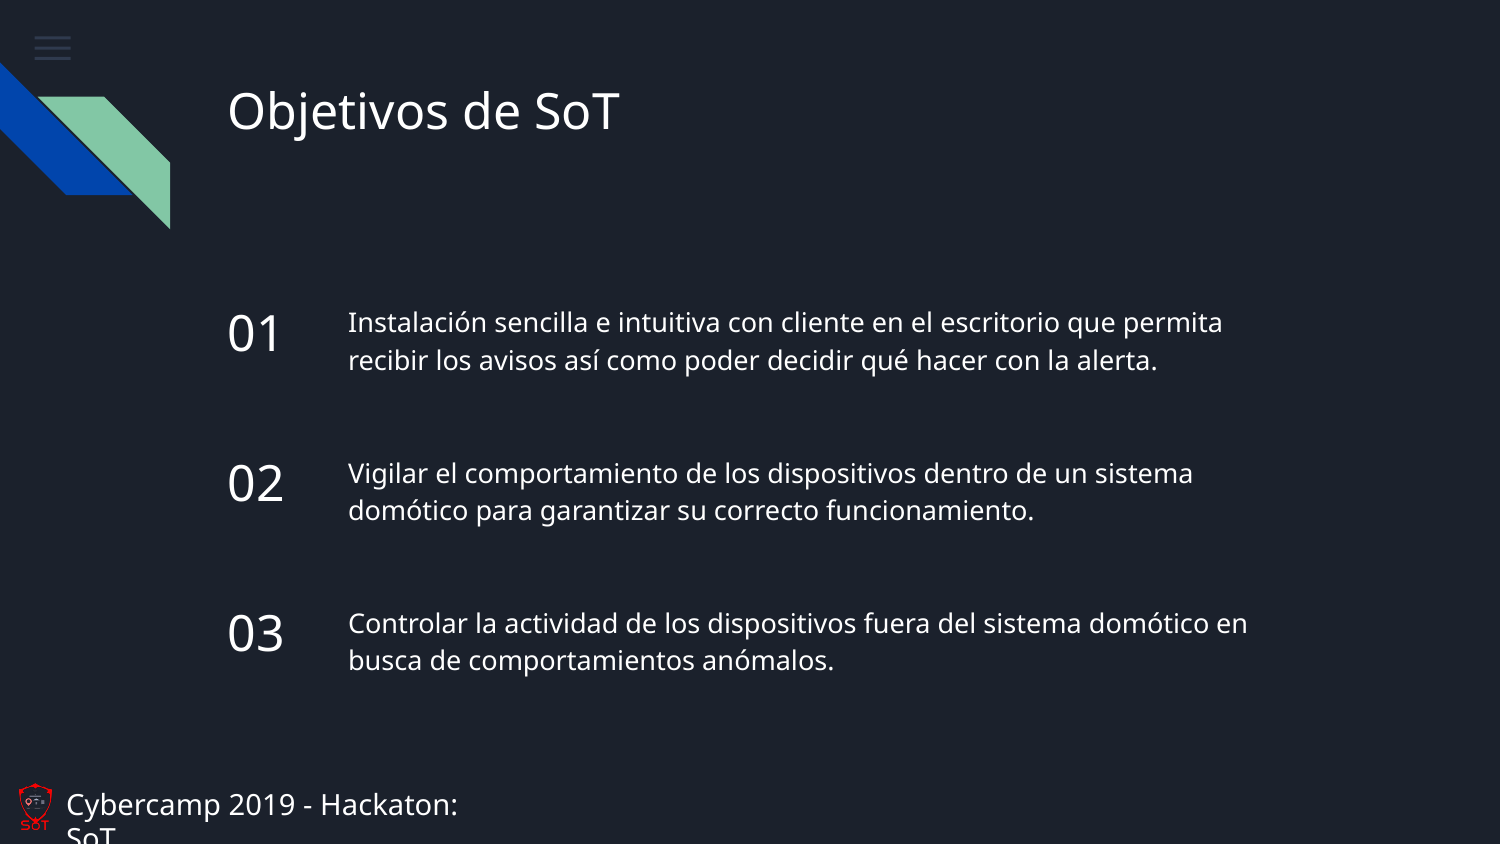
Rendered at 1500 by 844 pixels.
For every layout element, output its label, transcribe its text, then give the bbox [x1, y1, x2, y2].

title Objetivos de SoT [212, 64, 1368, 215]
list Controlar la actividad de los dispositivos fuera del sistema domótico en busca de comportamientos anómalos. [333, 586, 1298, 719]
text_box 01 [212, 286, 333, 419]
list Instalación sencilla e intuitiva con cliente en el escritorio que permita recibir los avisos así como poder decidir qué hacer con la alerta. [333, 286, 1298, 419]
text_box 03 [212, 586, 333, 719]
picture [19, 783, 52, 830]
list Vigilar el comportamiento de los dispositivos dentro de un sistema domótico para garantizar su correcto funcionamiento. [333, 436, 1298, 569]
text_box 02 [212, 436, 333, 569]
